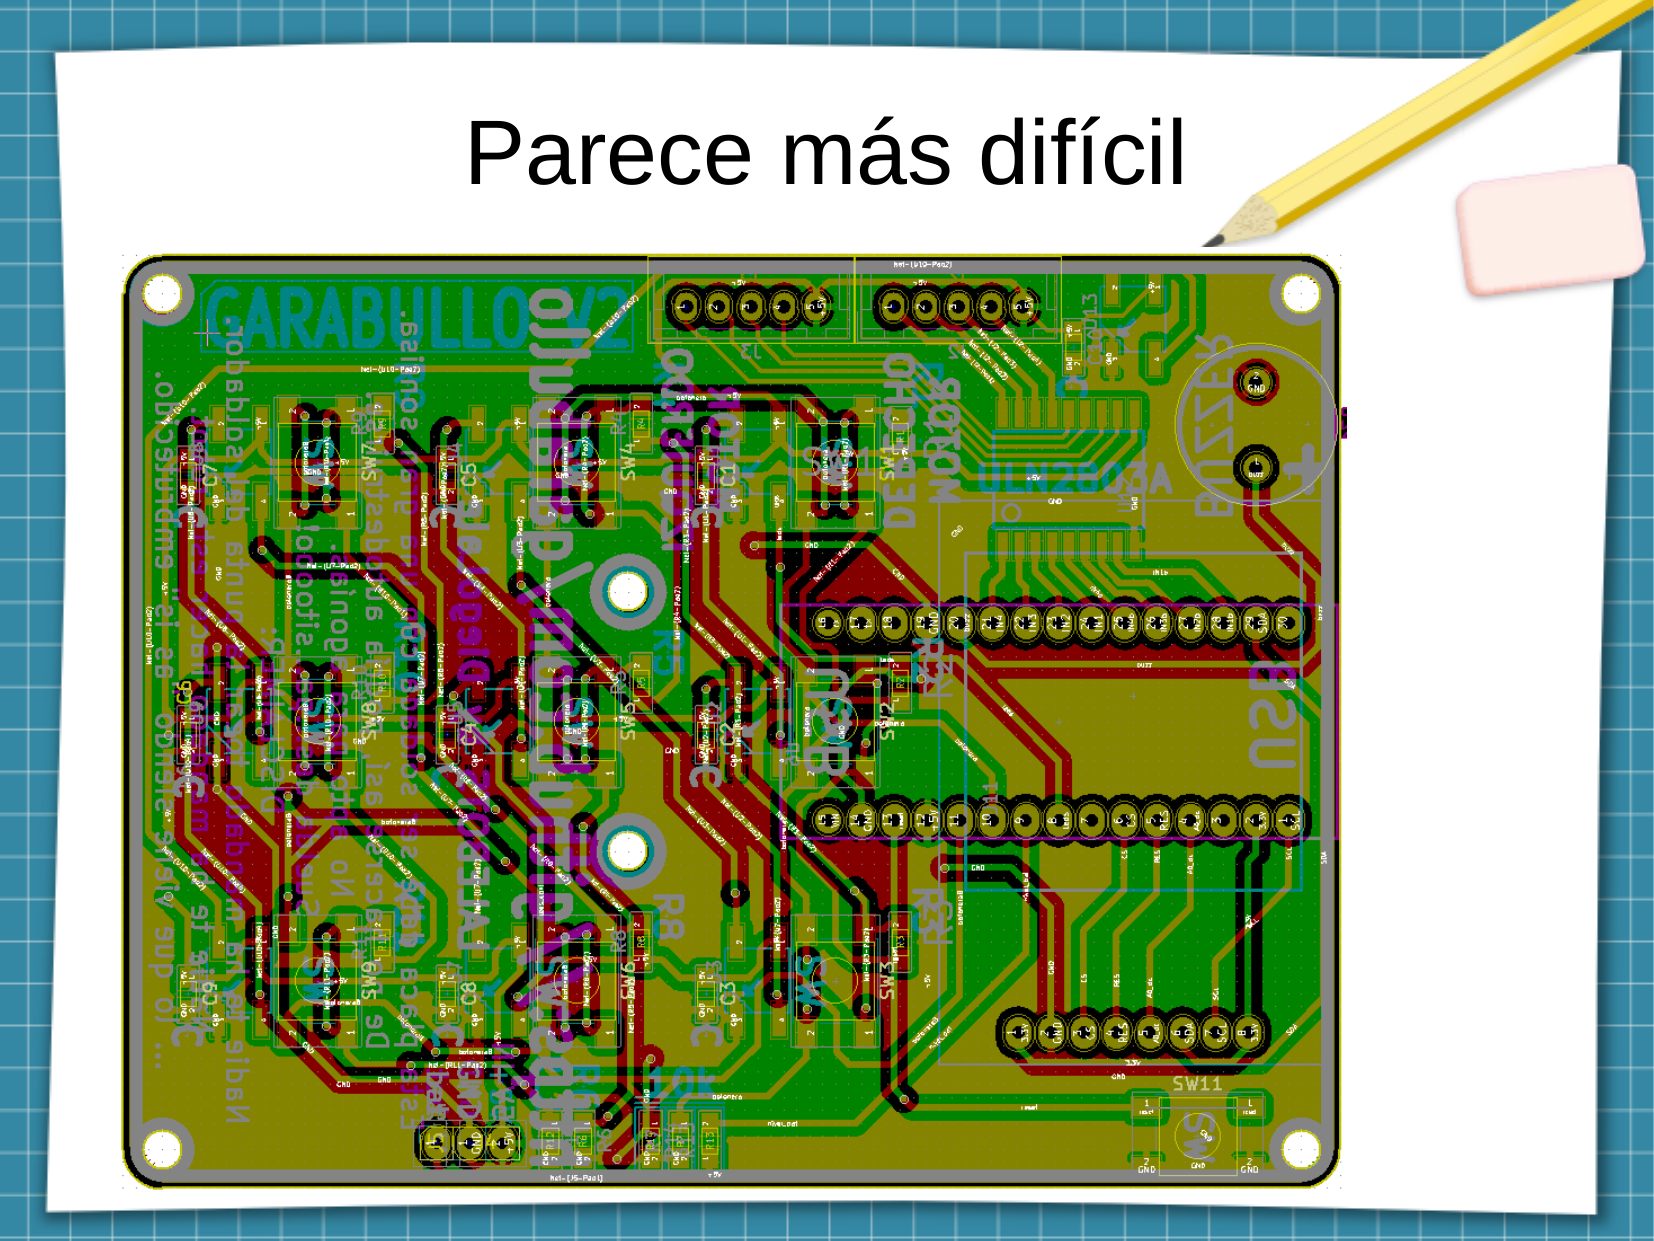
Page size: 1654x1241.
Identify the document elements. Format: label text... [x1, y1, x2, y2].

picture [0, 0, 1654, 1241]
title Parece más difícil [82, 49, 1571, 257]
